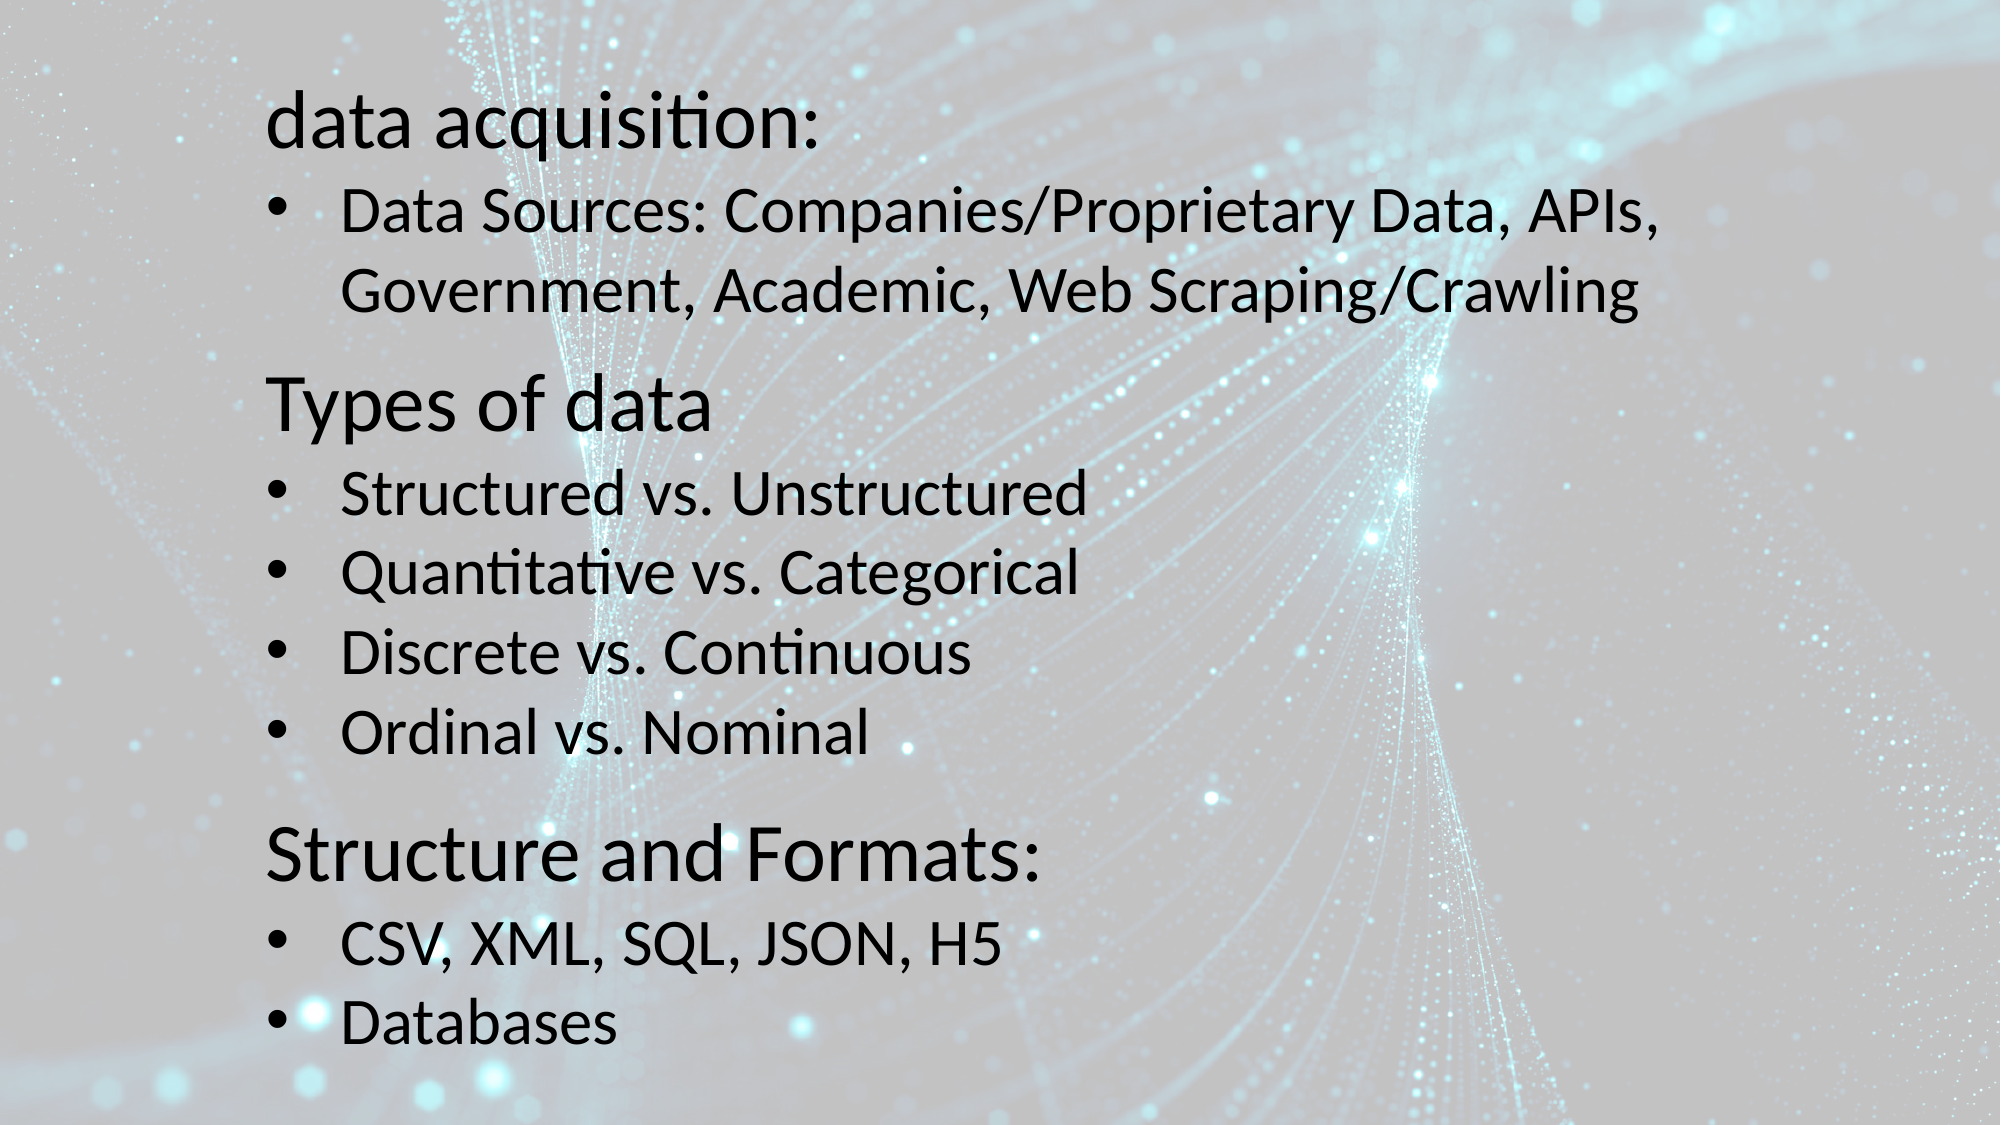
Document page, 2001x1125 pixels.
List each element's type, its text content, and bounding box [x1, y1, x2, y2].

text_box Structure and Formats: CSV, XML, SQL, JSON, H5 Databases [250, 791, 1062, 1066]
text_box Types of data Structured vs. Unstructured Quantitative vs. Categorical Discrete vs. Continuous Ordinal vs. Nominal [250, 340, 1283, 776]
text_box data acquisition: Data Sources: Companies/Proprietary Data, APIs, Government, Academic, Web Scraping/Crawling [250, 58, 1812, 333]
